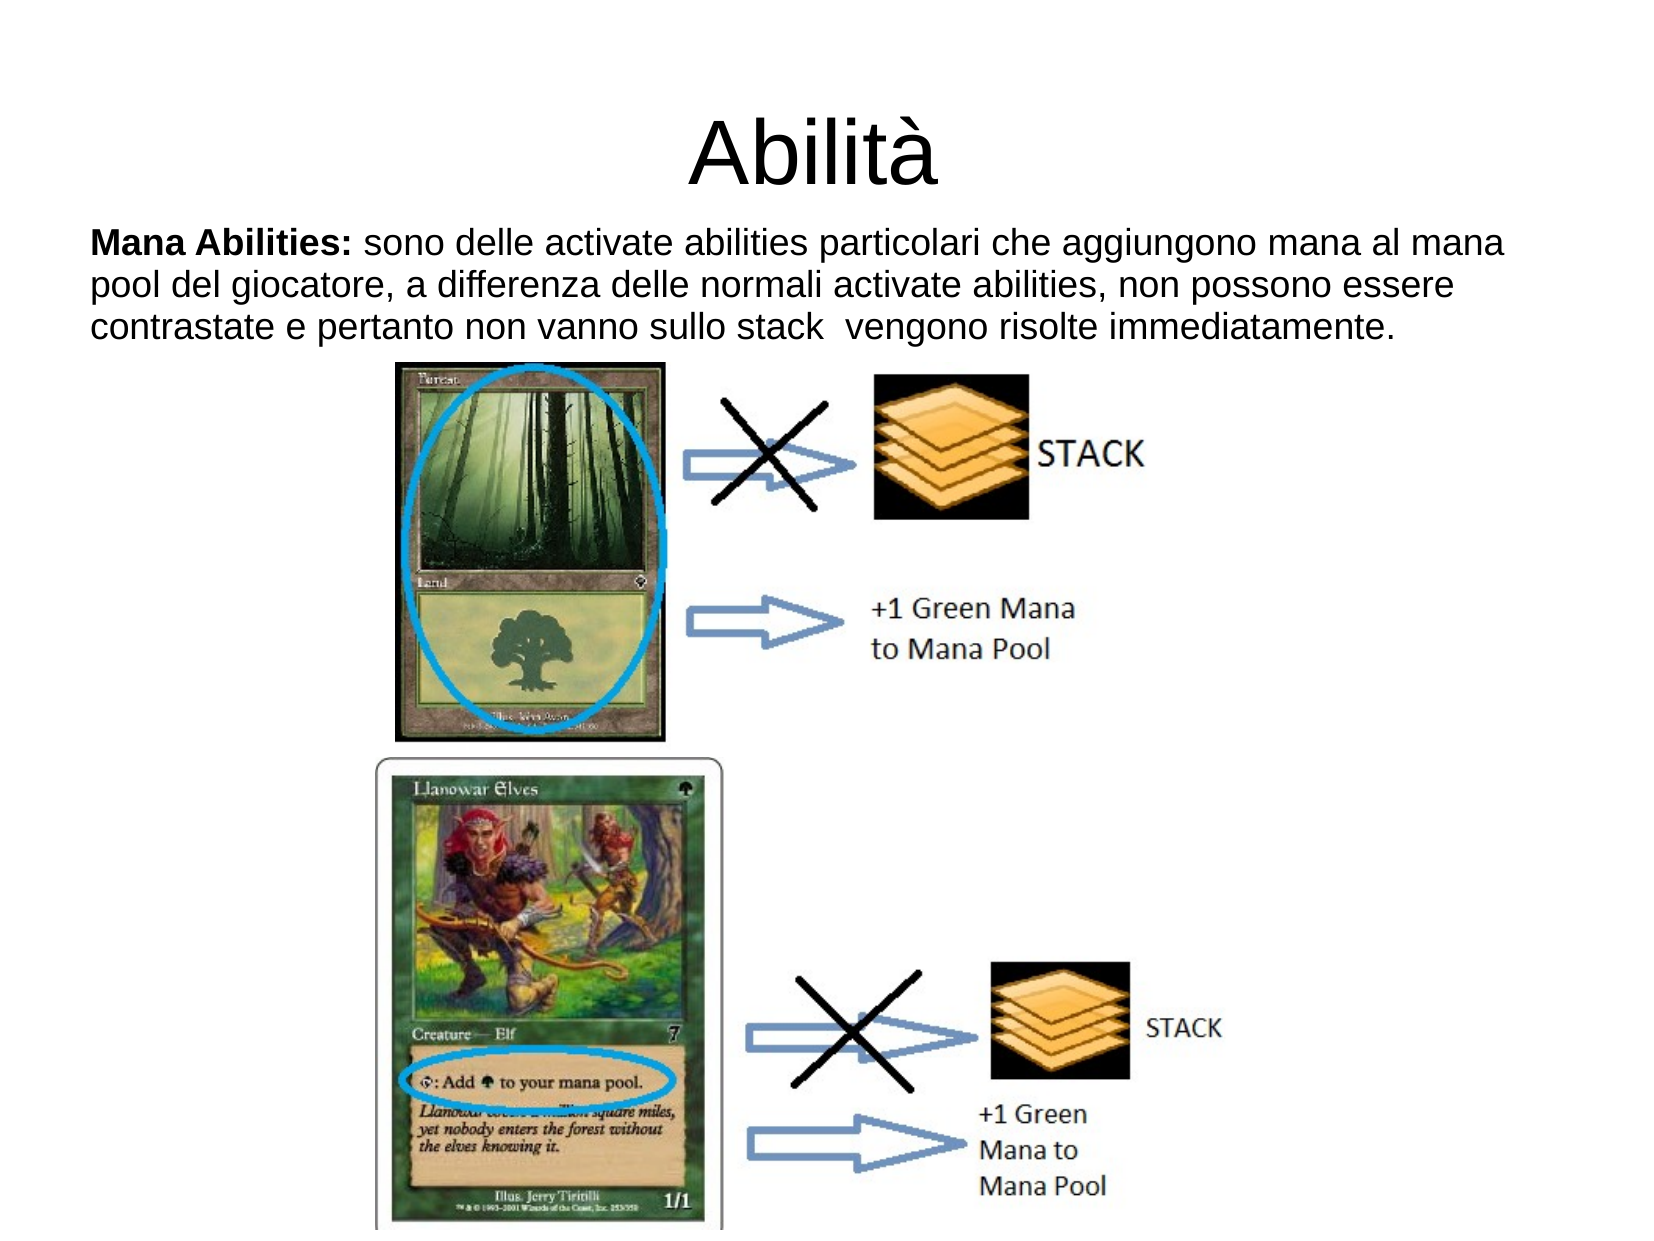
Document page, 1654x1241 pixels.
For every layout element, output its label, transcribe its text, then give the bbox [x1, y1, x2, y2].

title Abilità [82, 49, 1571, 257]
picture [375, 757, 1232, 1231]
list Mana Abilities: sono delle activate abilities particolari che aggiungono mana al mana pool del giocatore, a differenza delle normali activate abilities, non possono essere contrastate e pertanto non vanno sullo stack vengono risolte immediatamente. [90, 150, 1579, 870]
picture [395, 362, 1186, 751]
